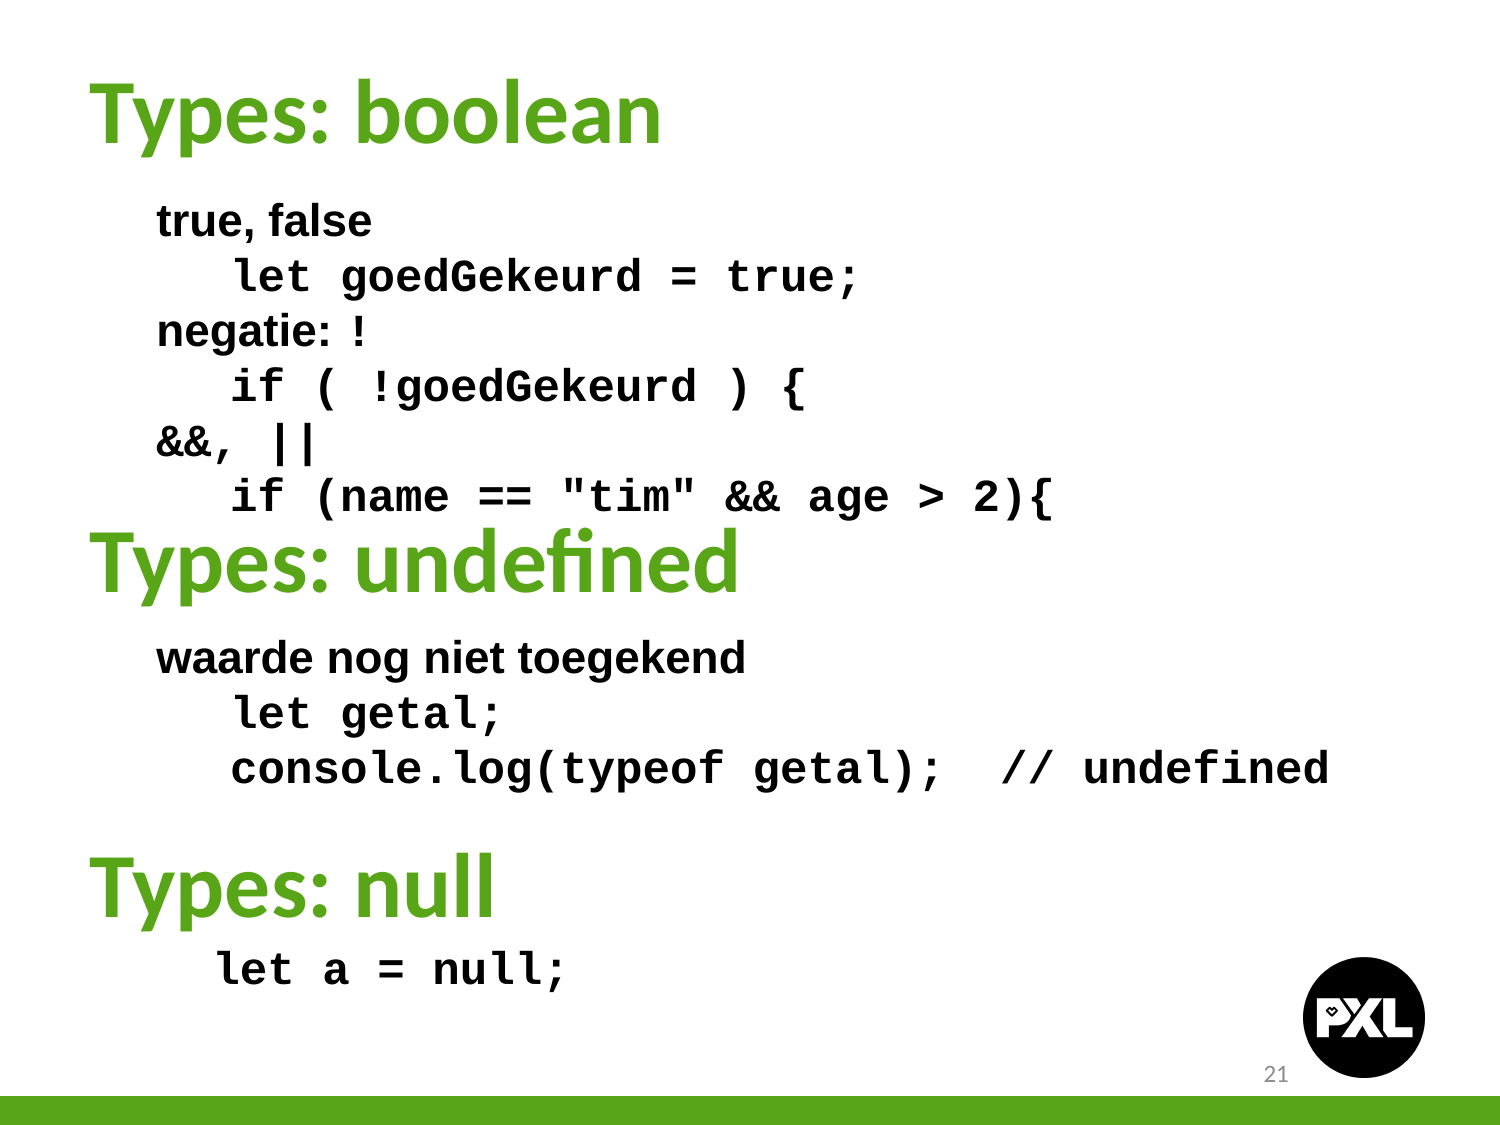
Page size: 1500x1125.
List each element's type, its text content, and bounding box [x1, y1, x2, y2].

text_box let a = null; [123, 886, 1483, 1125]
text_box waarde nog niet toegekend let getal; console.log(typeof getal); // undefined [141, 620, 1500, 1084]
text_box Types: boolean [75, 45, 1425, 233]
text_box Types: null [75, 818, 1425, 1007]
text_box Types: undefined [75, 493, 1425, 682]
text_box true, false let goedGekeurd = true; negatie: ! if ( !goedGekeurd ) { &&, || if (name == "tim" && age > 2){ [141, 183, 1500, 604]
